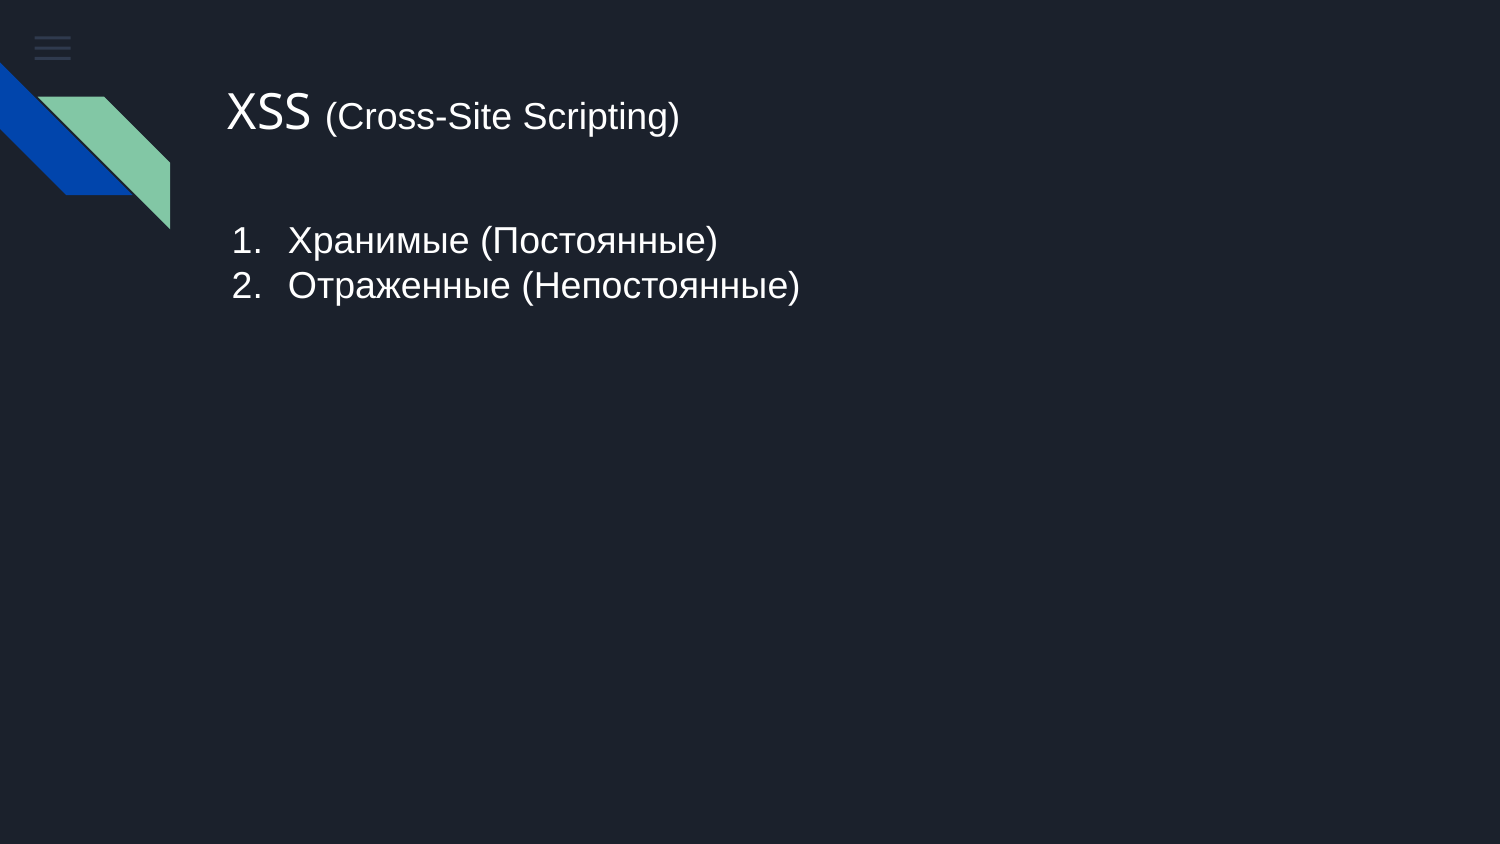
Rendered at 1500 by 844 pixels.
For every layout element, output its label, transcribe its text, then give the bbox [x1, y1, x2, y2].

title XSS (Cross-Site Scripting) [212, 64, 1368, 215]
text_box Хранимые (Постоянные) Отраженные (Непостоянные) [197, 201, 1060, 559]
